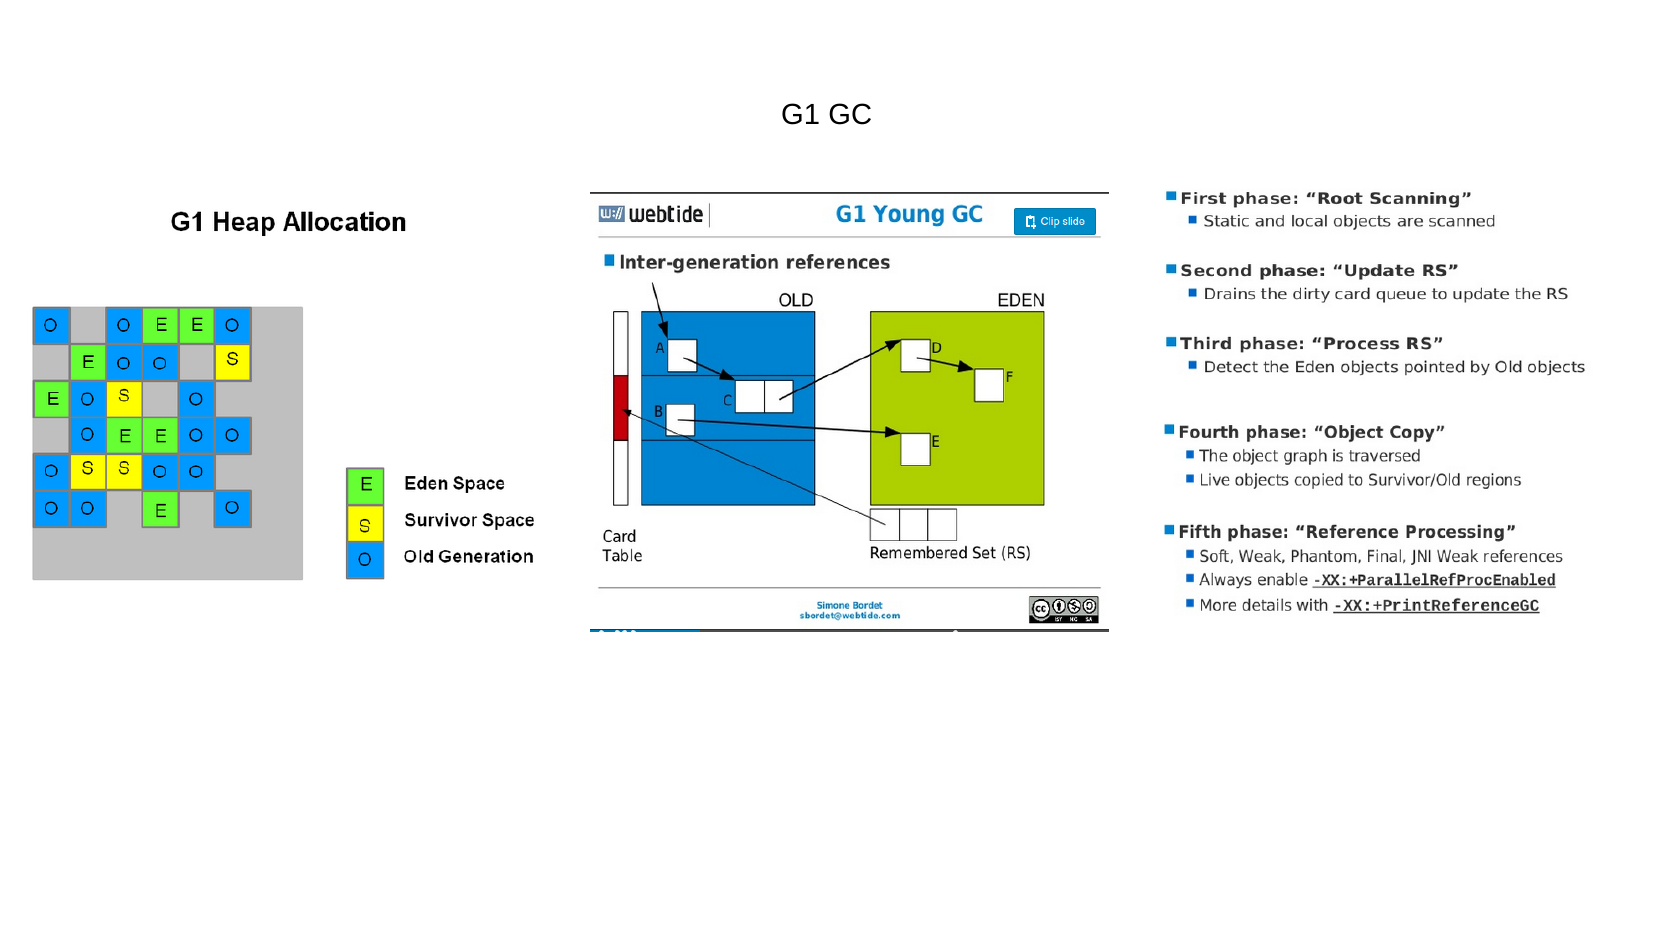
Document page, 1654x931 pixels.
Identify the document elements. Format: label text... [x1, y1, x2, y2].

picture [1155, 177, 1622, 391]
picture [585, 192, 1112, 632]
picture [1148, 404, 1595, 654]
picture [0, 192, 571, 643]
title G1 GC [82, 37, 1571, 193]
